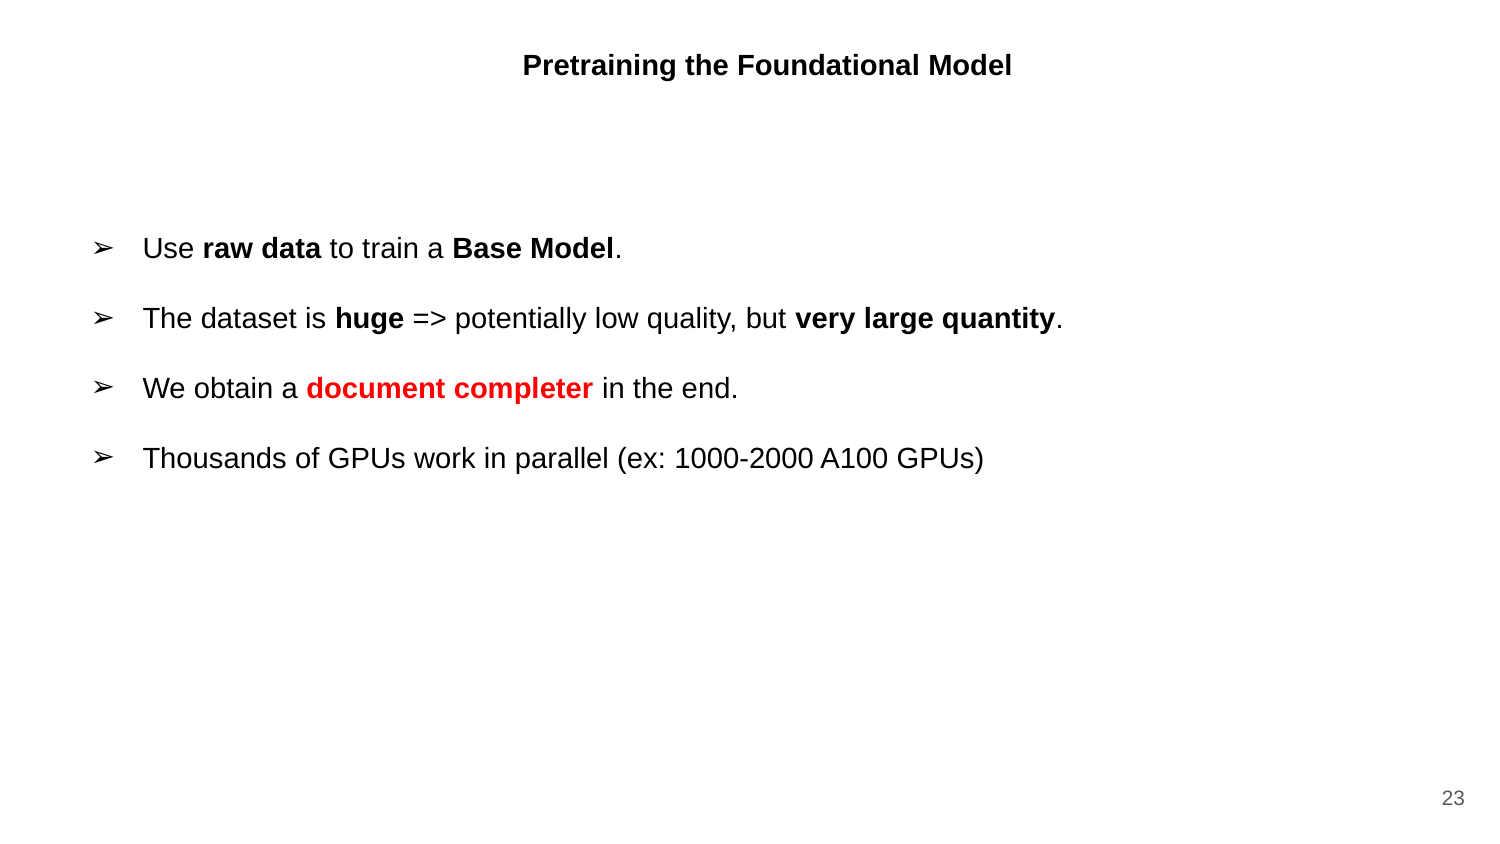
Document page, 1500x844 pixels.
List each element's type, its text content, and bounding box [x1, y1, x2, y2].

text_box Pretraining the Foundational Model [507, 31, 1033, 101]
slide_number <number> [1389, 764, 1480, 830]
text_box Use raw data to train a Base Model. The dataset is huge => potentially low quality, but very large quantity. We obtain a document completer in the end. Thousands of GPUs work in parallel (ex: 1000-2000 A100 GPUs) [52, 214, 1333, 512]
